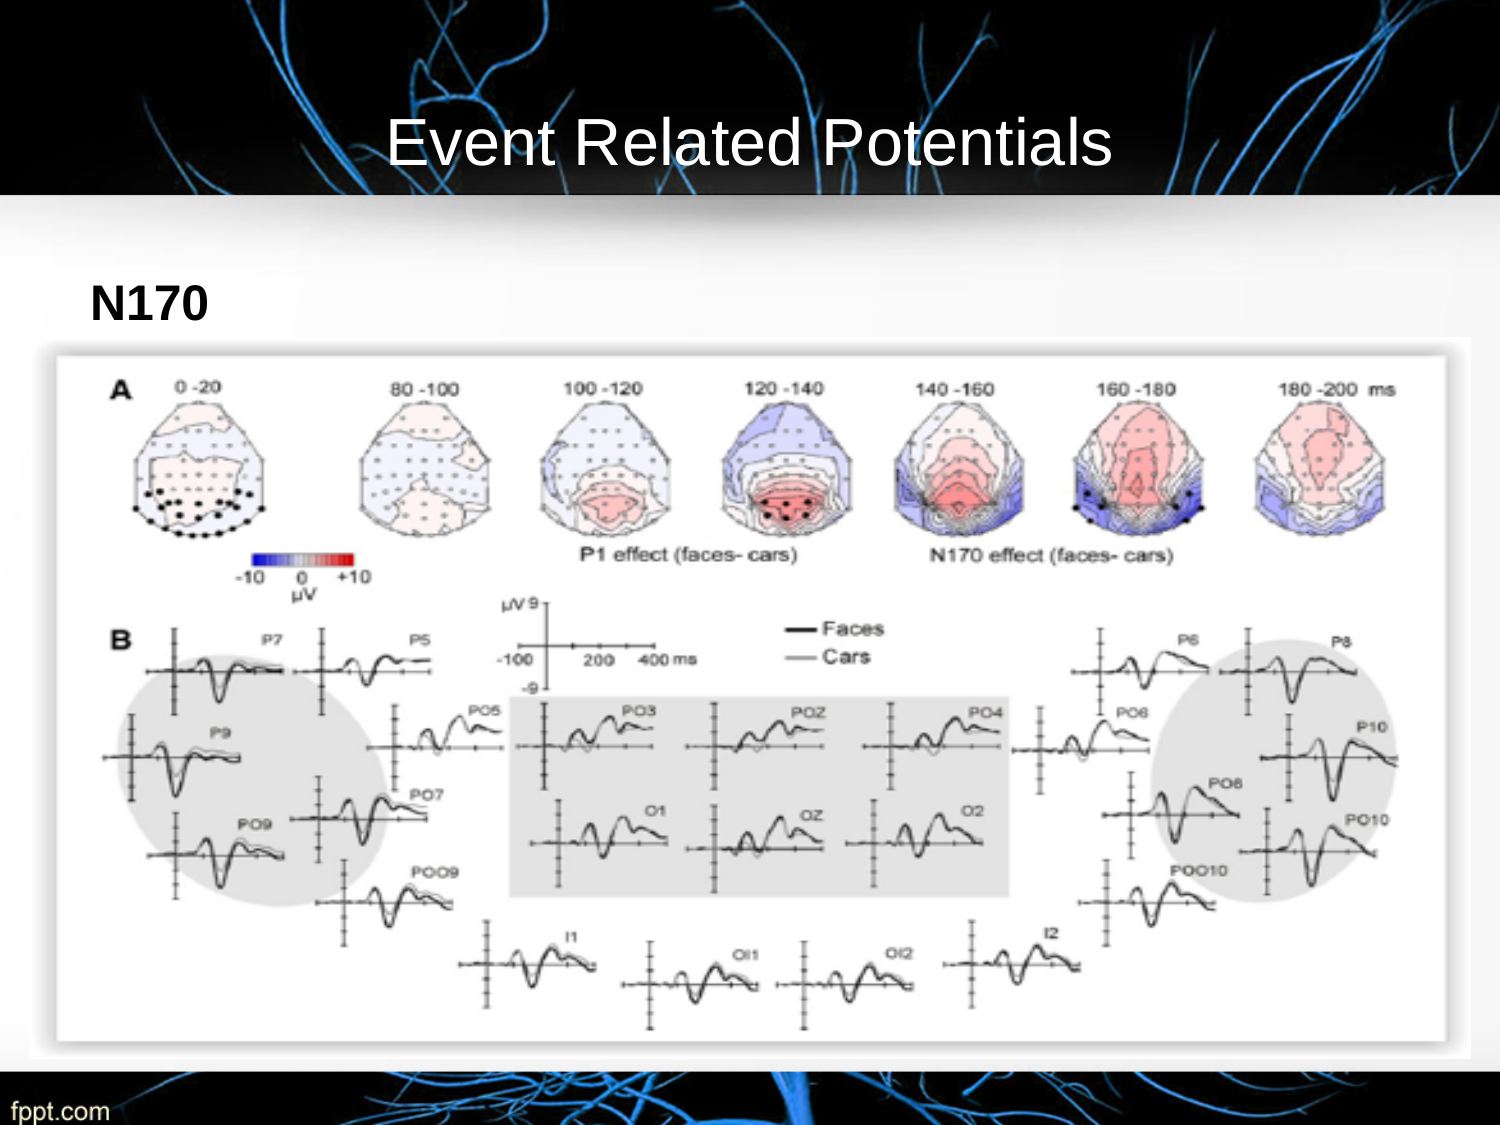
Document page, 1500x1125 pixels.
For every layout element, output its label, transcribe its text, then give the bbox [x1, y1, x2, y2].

title Event Related Potentials [75, 45, 1425, 233]
list Ν170 [75, 262, 1425, 337]
picture [0, 0, 1500, 1125]
